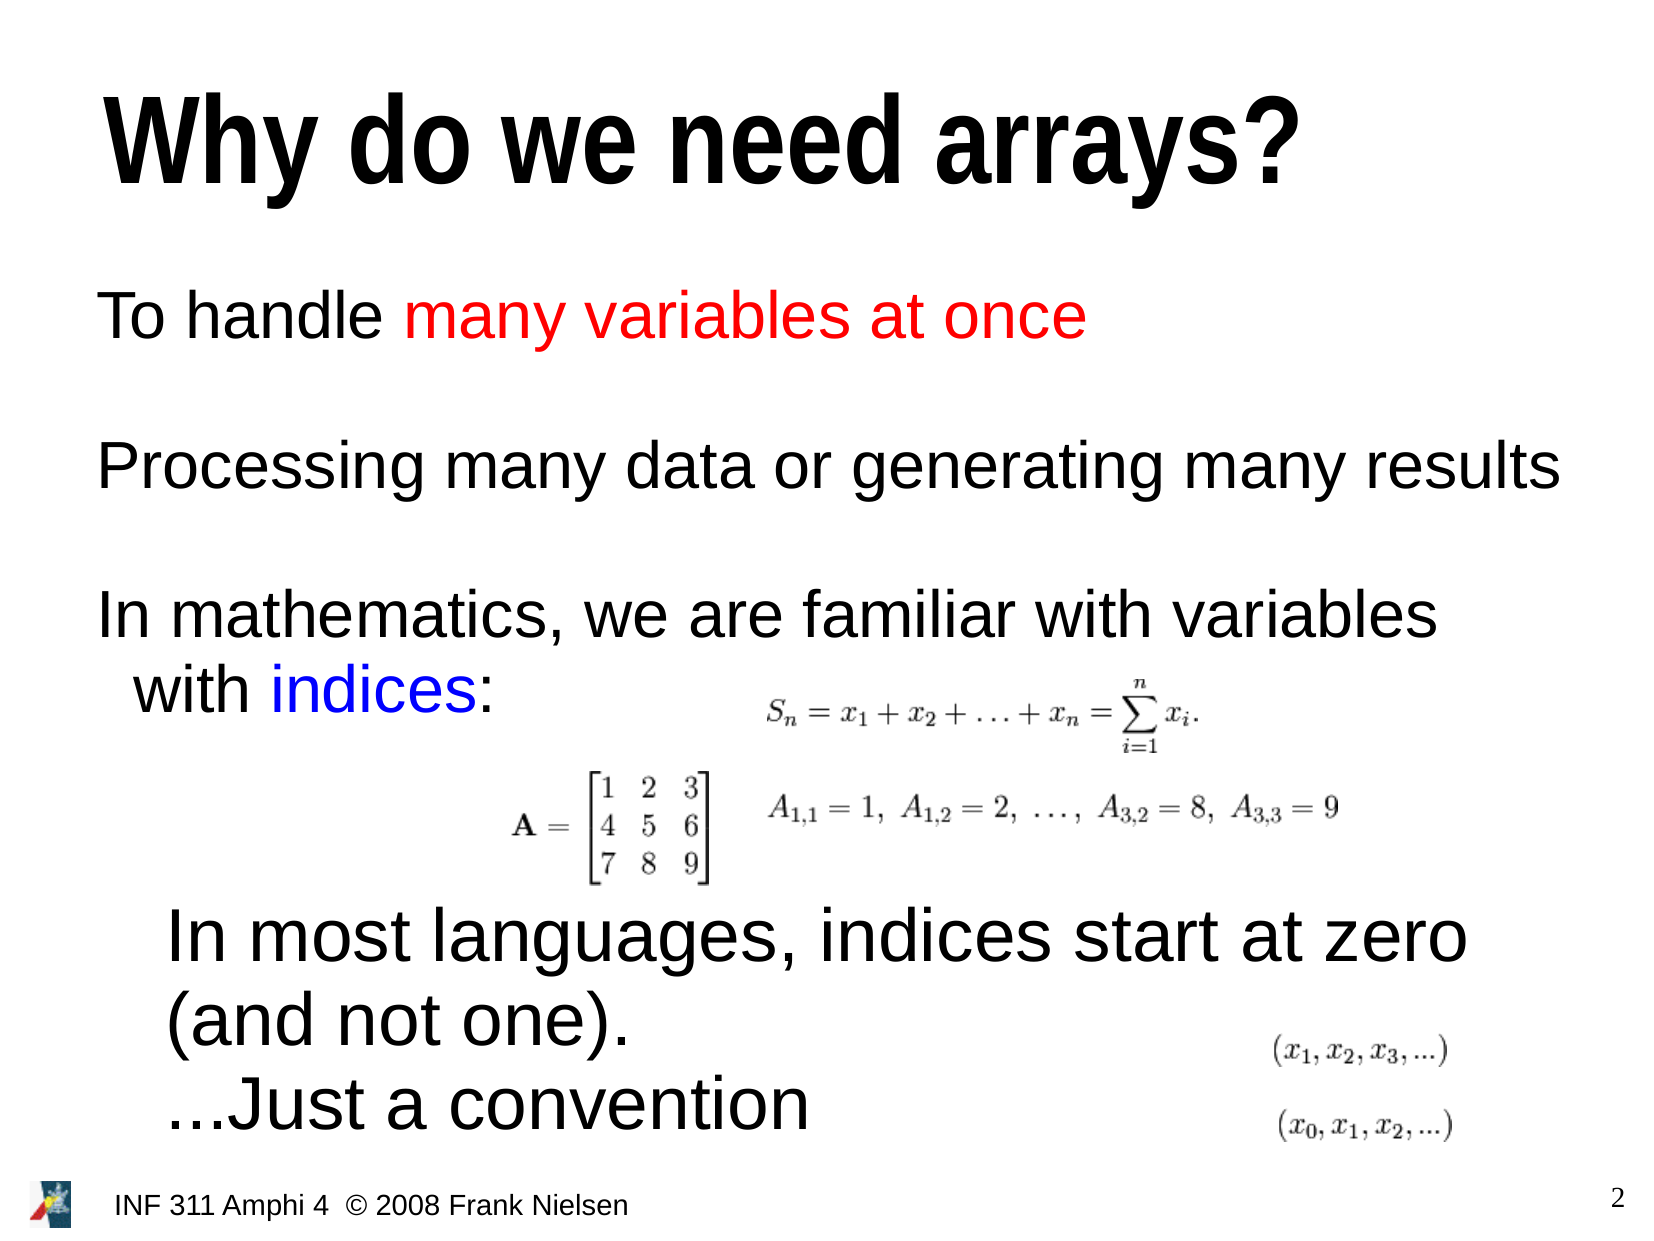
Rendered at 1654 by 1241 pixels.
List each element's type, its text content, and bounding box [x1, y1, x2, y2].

picture [767, 793, 1338, 827]
picture [1273, 1033, 1447, 1067]
text_box In most languages, indices start at zero (and not one). ...Just a convention [150, 885, 1506, 1153]
picture [29, 1181, 71, 1228]
picture [1278, 1108, 1452, 1142]
picture [511, 771, 709, 885]
text_box To handle many variables at once Processing many data or generating many results In mathematics, we are familiar with variables with indices: [62, 271, 1602, 1109]
text_box Why do we need arrays? [88, 59, 1320, 217]
picture [767, 679, 1198, 753]
